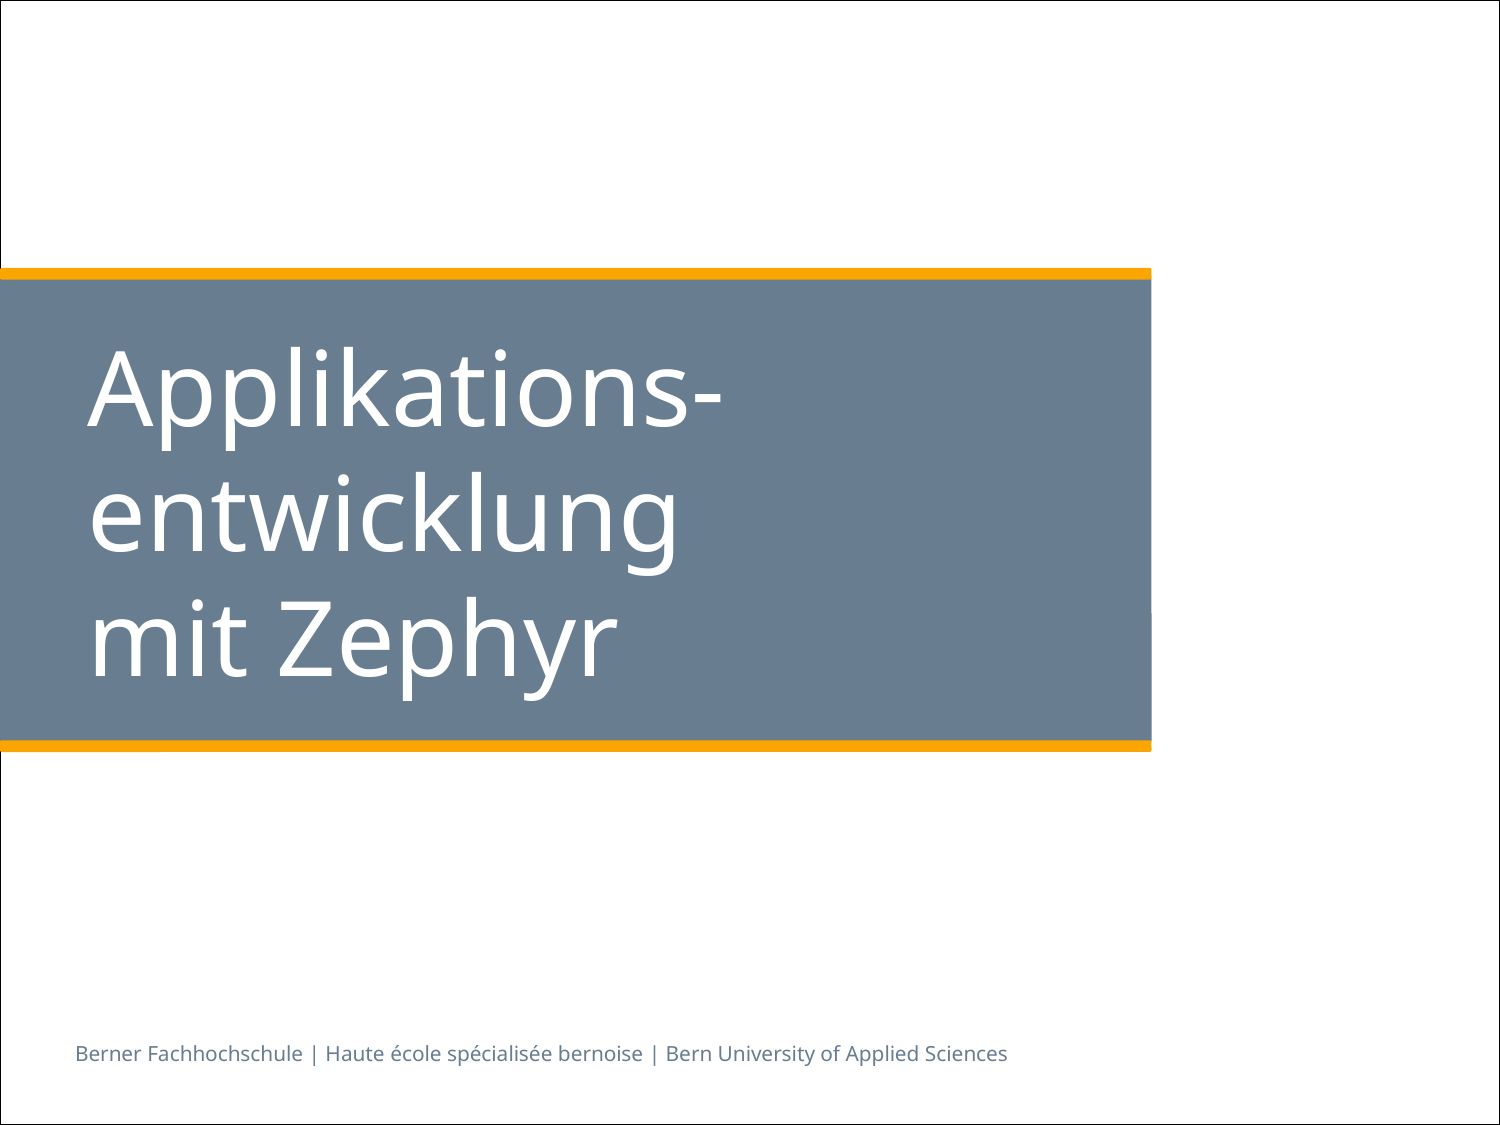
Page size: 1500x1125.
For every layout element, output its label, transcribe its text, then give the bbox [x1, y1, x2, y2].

title Applikations- entwicklung mit Zephyr [87, 315, 990, 646]
